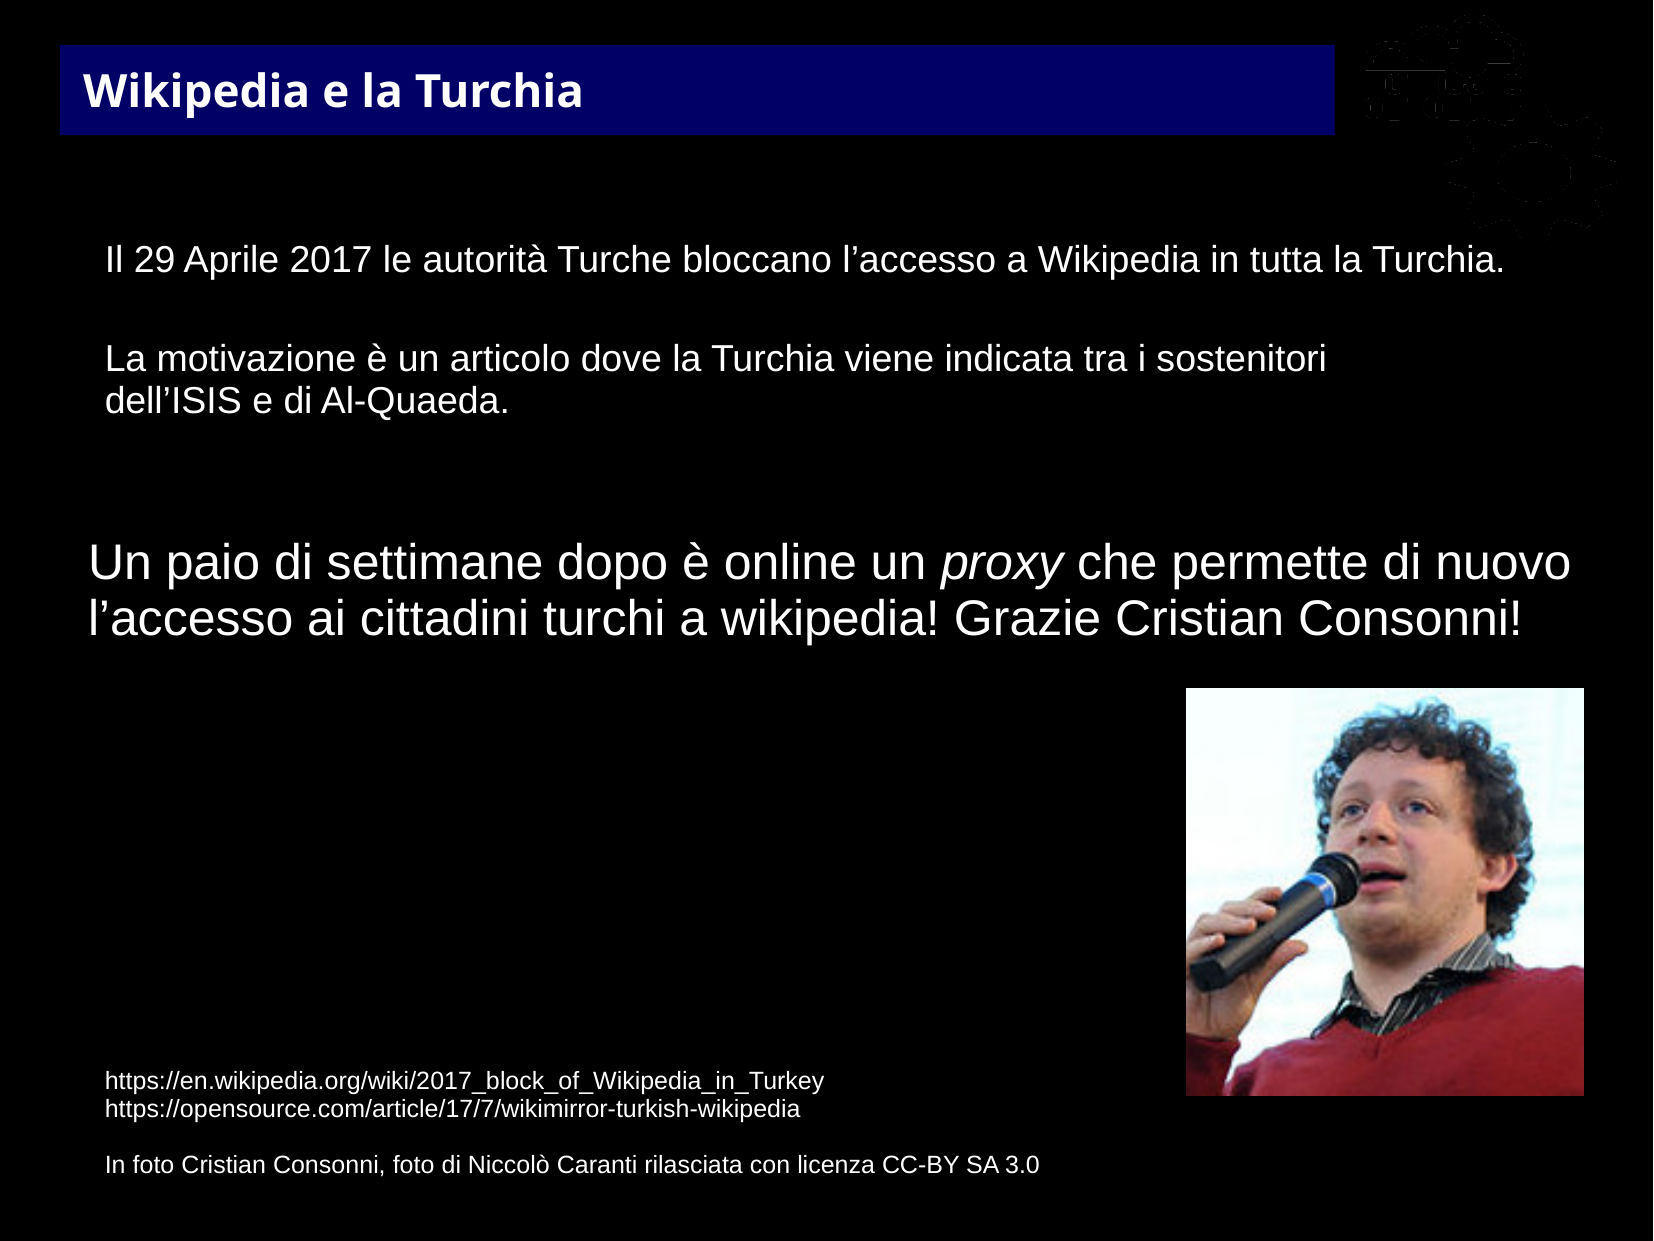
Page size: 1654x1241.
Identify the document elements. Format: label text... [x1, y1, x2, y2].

text_box Il 29 Aprile 2017 le autorità Turche bloccano l’accesso a Wikipedia in tutta la Turchia. [90, 231, 1522, 331]
list Wikipedia e la Turchia [59, 45, 1335, 136]
text_box Un paio di settimane dopo è online un proxy che permette di nuovo l’accesso ai cittadini turchi a wikipedia! Grazie Cristian Consonni! [73, 526, 1601, 668]
picture [1364, 14, 1620, 241]
picture [1186, 688, 1584, 1058]
text_box La motivazione è un articolo dove la Turchia viene indicata tra i sostenitori dell’ISIS e di Al-Quaeda. [90, 330, 1353, 429]
text_box https://en.wikipedia.org/wiki/2017_block_of_Wikipedia_in_Turkey https://opensource.com/article/17/7/wikimirror-turkish-wikipedia In foto Cristian Consonni, foto di Niccolò Caranti rilasciata con licenza CC-BY SA 3.0 [90, 1058, 1653, 1186]
